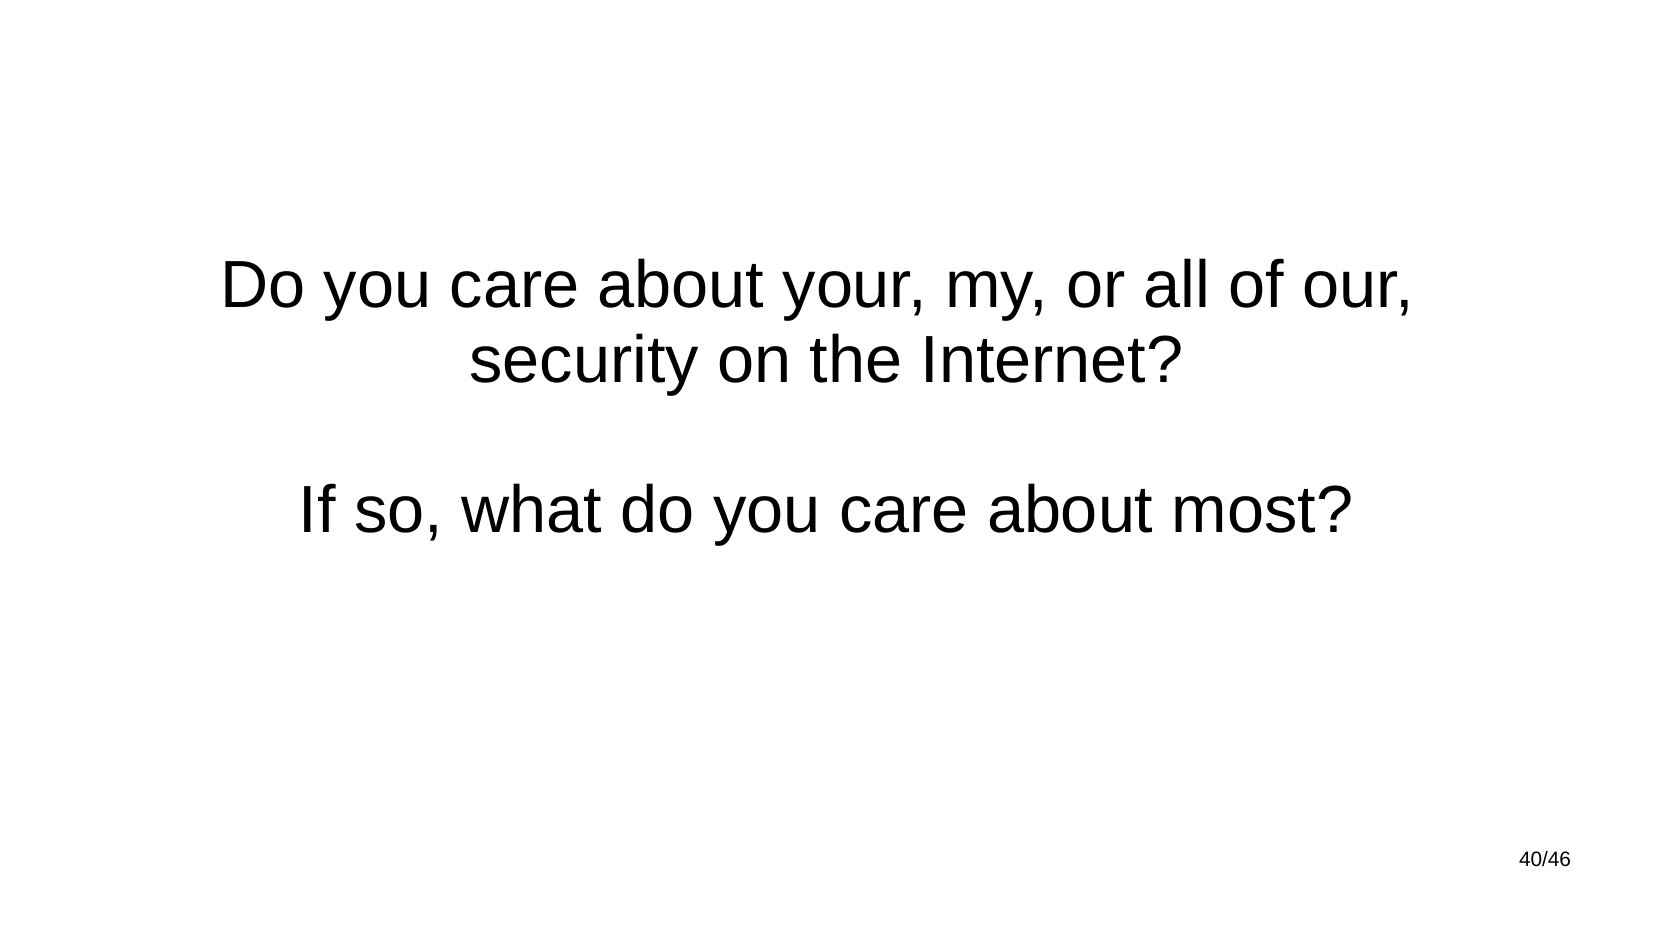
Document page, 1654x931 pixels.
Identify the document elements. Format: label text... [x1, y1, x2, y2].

subtitle Do you care about your, my, or all of our, security on the Internet? If so, what do you care about most? [82, 37, 1571, 757]
